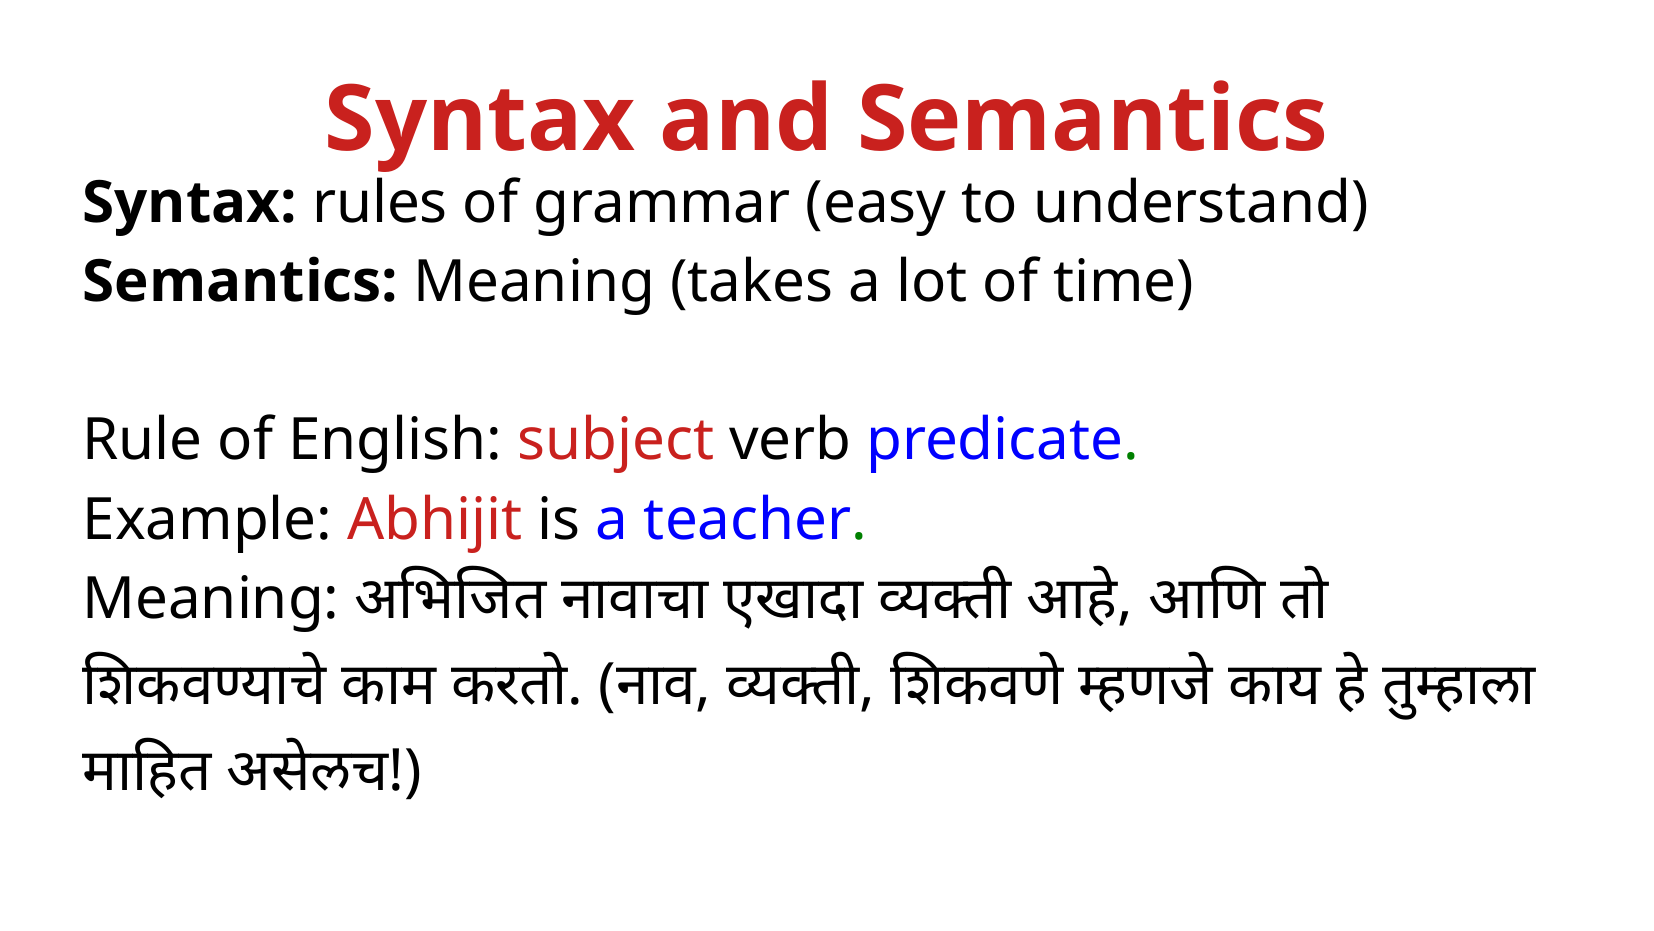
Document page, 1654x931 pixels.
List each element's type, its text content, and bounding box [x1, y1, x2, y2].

title Syntax and Semantics [82, 37, 1571, 193]
subtitle Syntax: rules of grammar (easy to understand) Semantics: Meaning (takes a lot of time) Rule of English: subject verb predicate. Example: Abhijit is a teacher. Meaning: अभिजित नावाचा एखादा व्यक्ती आहे, आणि तो शिकवण्याचे काम करतो. (नाव, व्यक्ती, शिकवणे म्हणजे काय हे तुम्हाला माहित असेलच!) [82, 217, 1571, 757]
